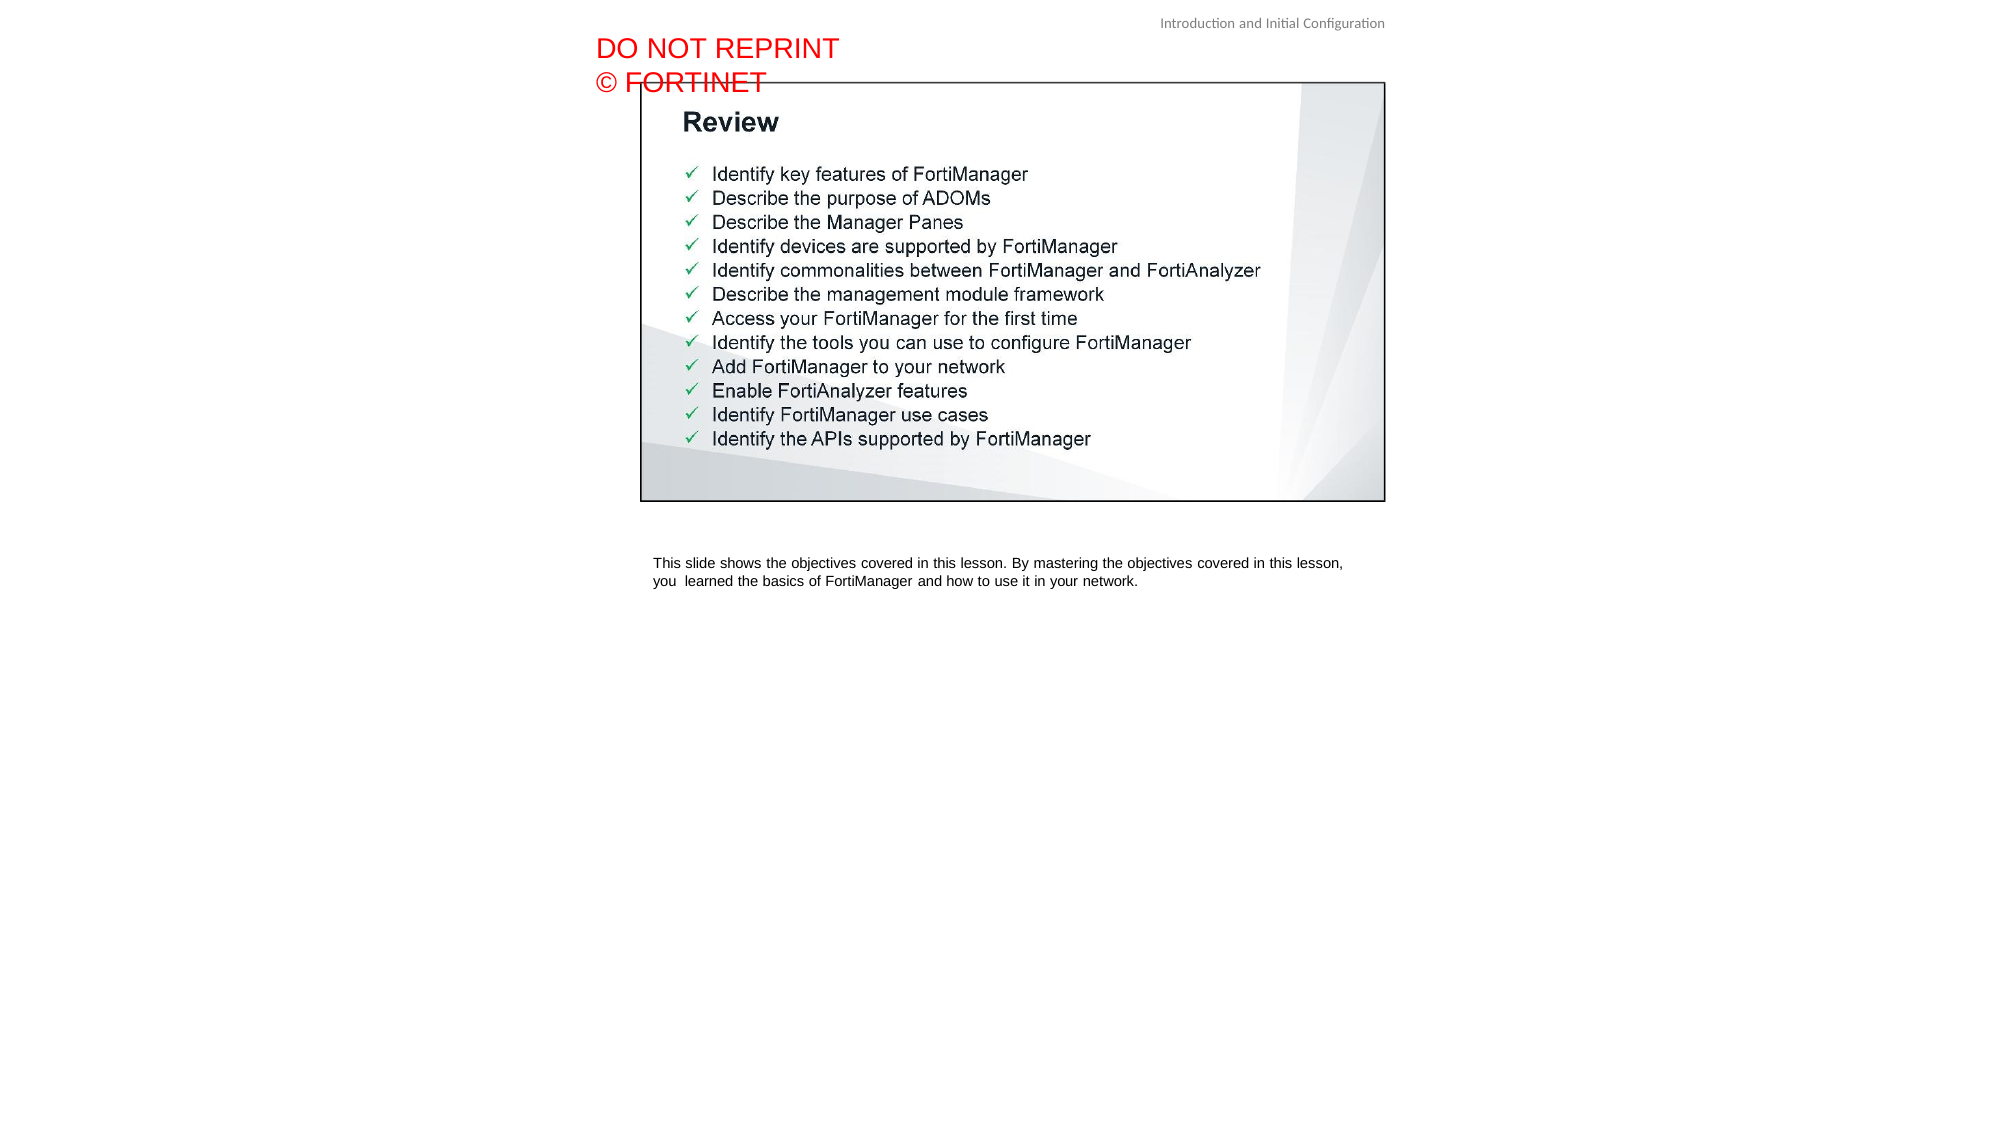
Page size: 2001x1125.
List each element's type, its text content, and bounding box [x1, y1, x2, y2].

picture [642, 84, 1383, 500]
text_box This slide shows the objectives covered in this lesson. By mastering the objectives covered in this lesson, you learned the basics of FortiManager and how to use it in your network. [651, 552, 1372, 591]
text_box DO NOT REPRINT © FORTINET [594, 28, 841, 98]
text_box [640, 81, 1386, 502]
text_box Introduction and Initial Configuration [1158, 11, 1386, 32]
